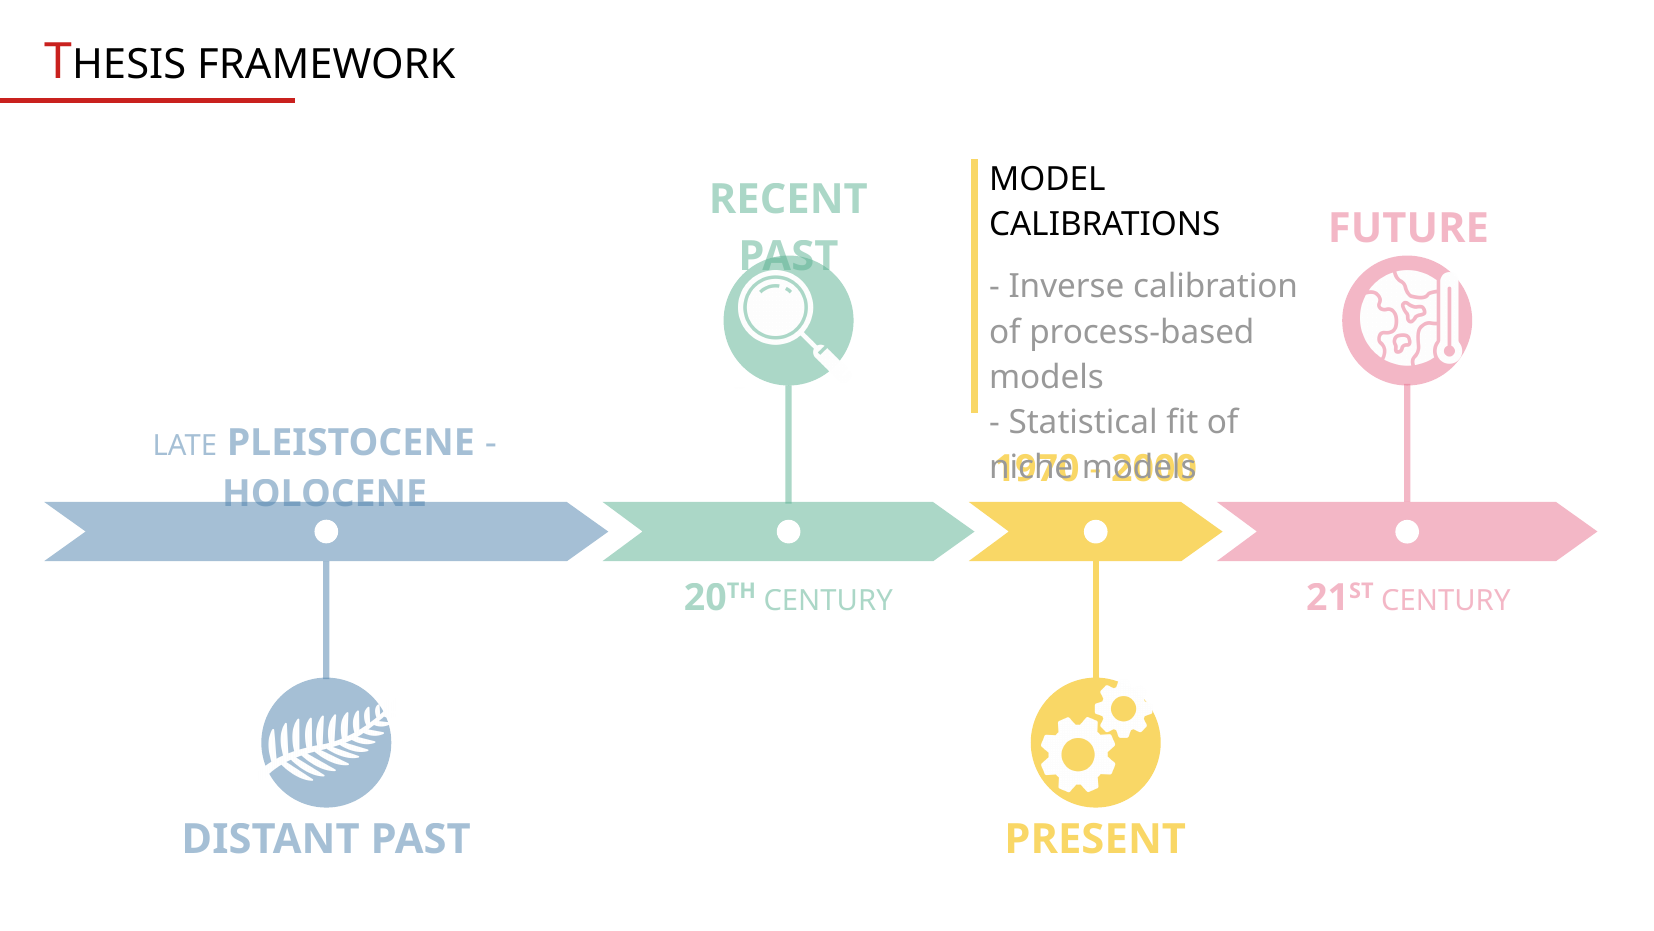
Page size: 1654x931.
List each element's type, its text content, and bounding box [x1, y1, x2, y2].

text_box [968, 501, 1223, 562]
picture [1352, 264, 1468, 377]
text_box [1468, 297, 1473, 344]
text_box THESIS FRAMEWORK [29, 0, 1625, 119]
text_box [1375, 256, 1440, 264]
text_box DISTANT PAST [149, 807, 504, 867]
text_box 1970 - 2000 [950, 437, 1241, 497]
picture [720, 267, 869, 415]
text_box [295, 800, 357, 807]
picture [1030, 671, 1164, 811]
text_box 21St century [1263, 566, 1554, 626]
text_box [770, 263, 783, 267]
text_box [1342, 286, 1352, 355]
text_box [602, 501, 975, 562]
text_box [1375, 377, 1440, 386]
text_box PREsent [950, 807, 1241, 867]
text_box Model calibrationS - Inverse calibration of process-based models - Statistical fit of niche models [974, 147, 1329, 384]
text_box 20th century [602, 566, 975, 626]
text_box [1216, 501, 1598, 562]
text_box [751, 259, 766, 267]
text_box [289, 677, 364, 689]
picture [248, 689, 408, 800]
text_box [811, 259, 823, 267]
text_box Late Pleistocene - Holocene [59, 437, 591, 497]
text_box [44, 501, 609, 562]
text_box RECENT past [643, 196, 934, 256]
text_box [786, 256, 806, 267]
text_box FUTURE [1329, 196, 1554, 256]
